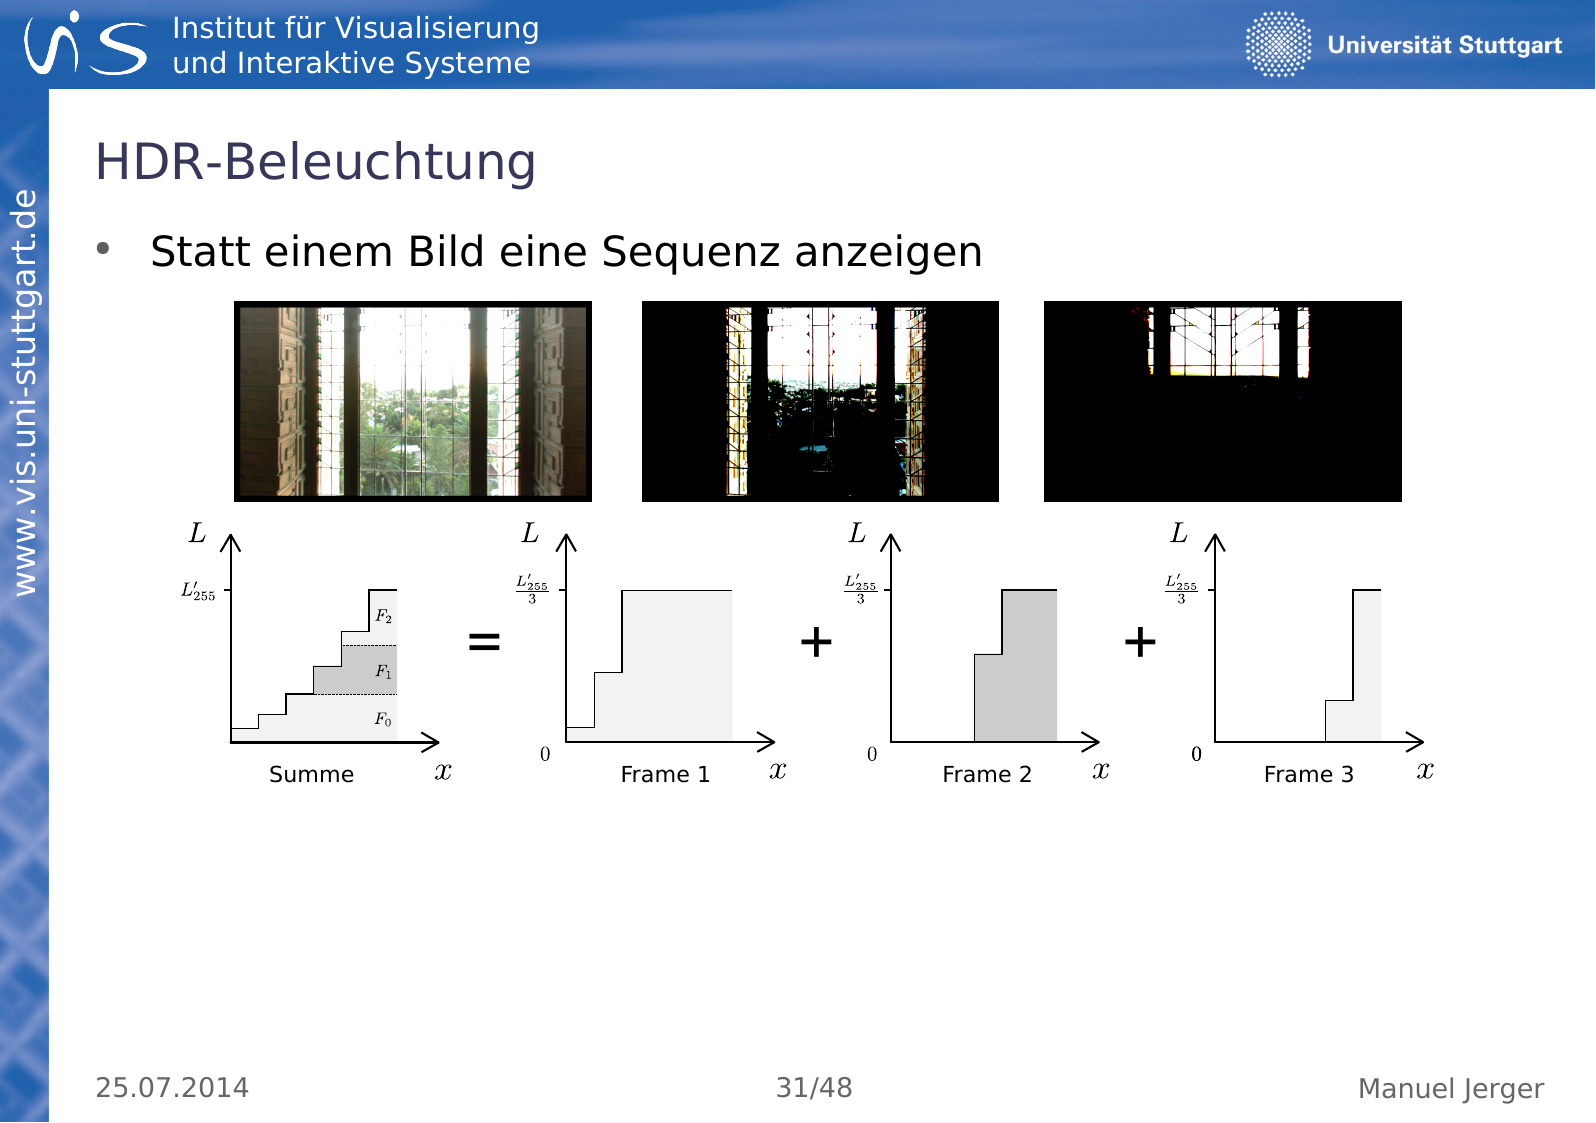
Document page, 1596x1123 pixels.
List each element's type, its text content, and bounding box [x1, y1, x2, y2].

picture [24, 0, 1596, 89]
picture [234, 301, 592, 502]
title HDR-Beleuchtung [94, 117, 1534, 201]
list Statt einem Bild eine Sequenz anzeigen [94, 224, 1548, 1052]
picture [178, 519, 1437, 786]
picture [0, 0, 49, 1122]
picture [642, 301, 999, 502]
picture [1044, 301, 1402, 502]
